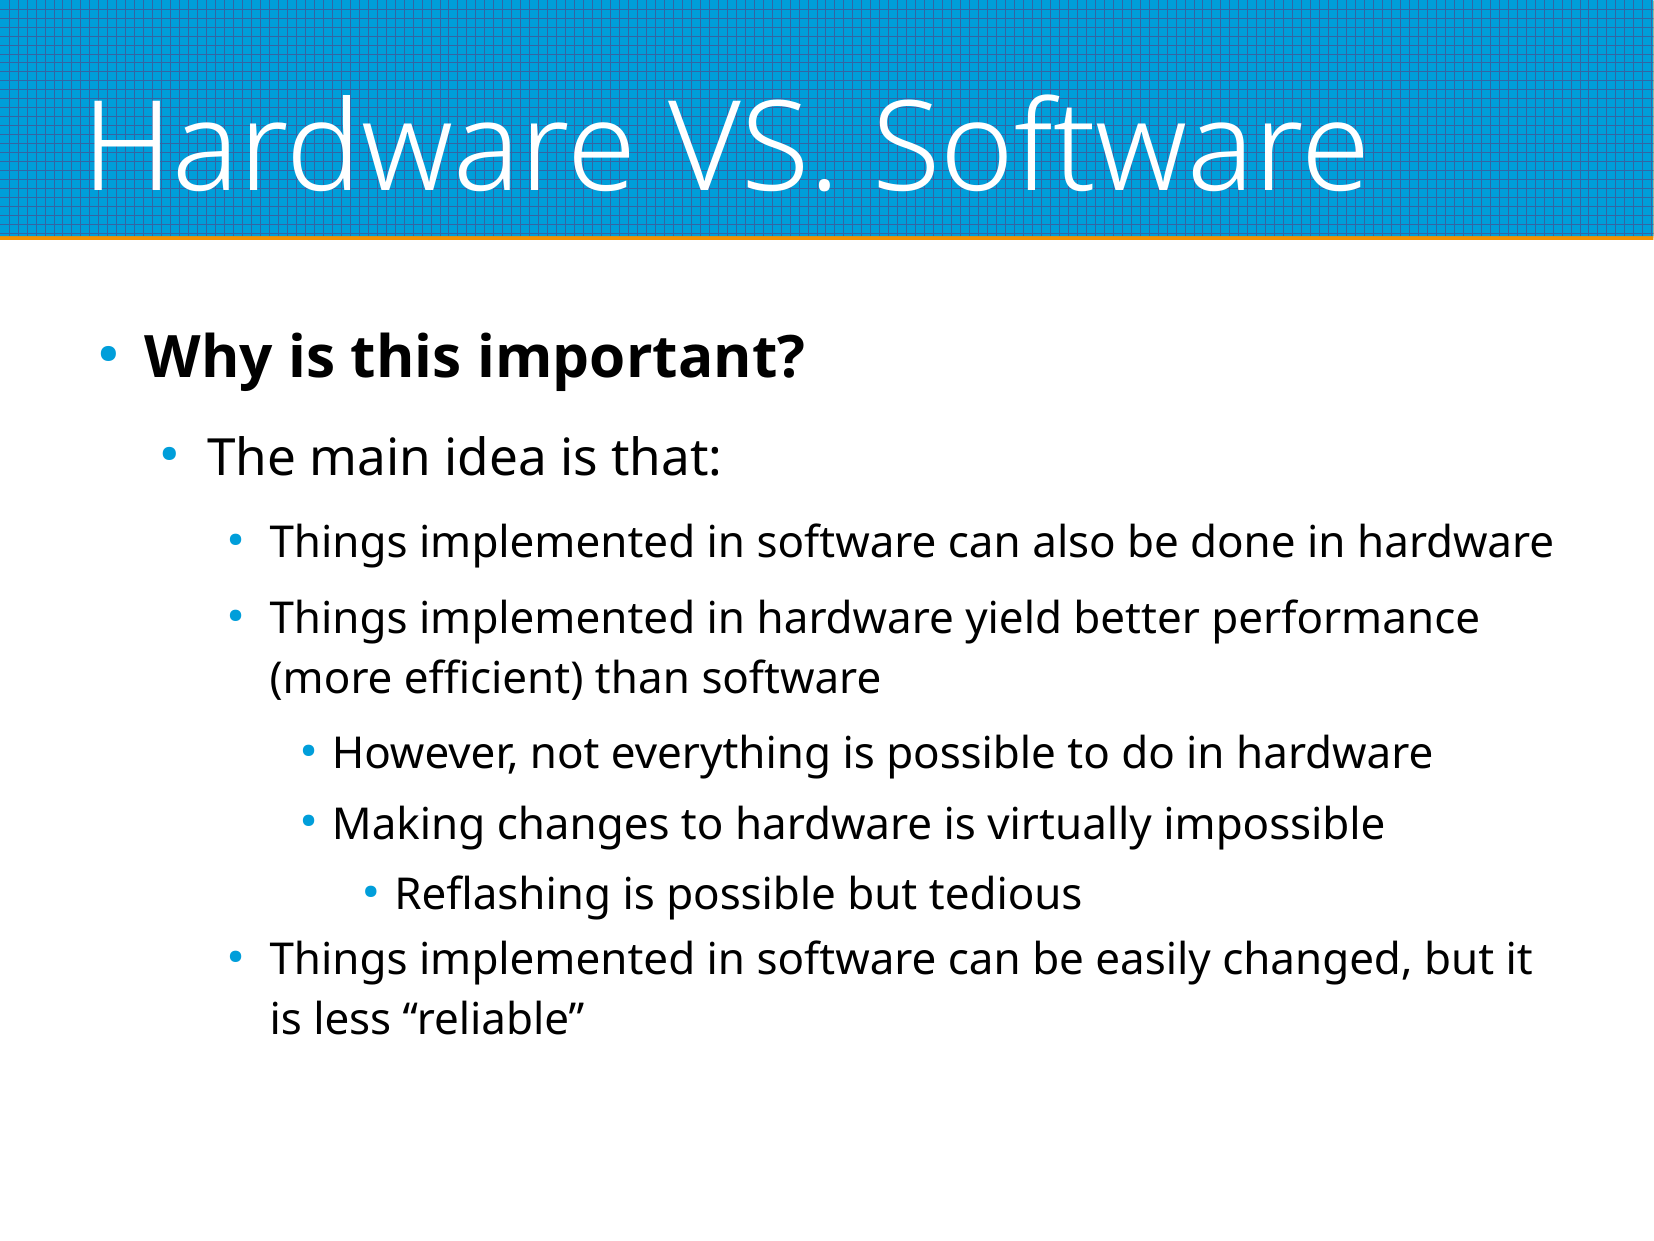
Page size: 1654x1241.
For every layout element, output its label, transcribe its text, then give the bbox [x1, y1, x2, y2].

list Why is this important? The main idea is that: Things implemented in software can also be done in hardware Things implemented in hardware yield better performance (more efficient) than software However, not everything is possible to do in hardware Making changes to hardware is virtually impossible Reflashing is possible but tedious Things implemented in software can be easily changed, but it is less ‘‘reliable’’ [82, 314, 1563, 1081]
title Hardware VS. Software [82, 19, 1571, 227]
